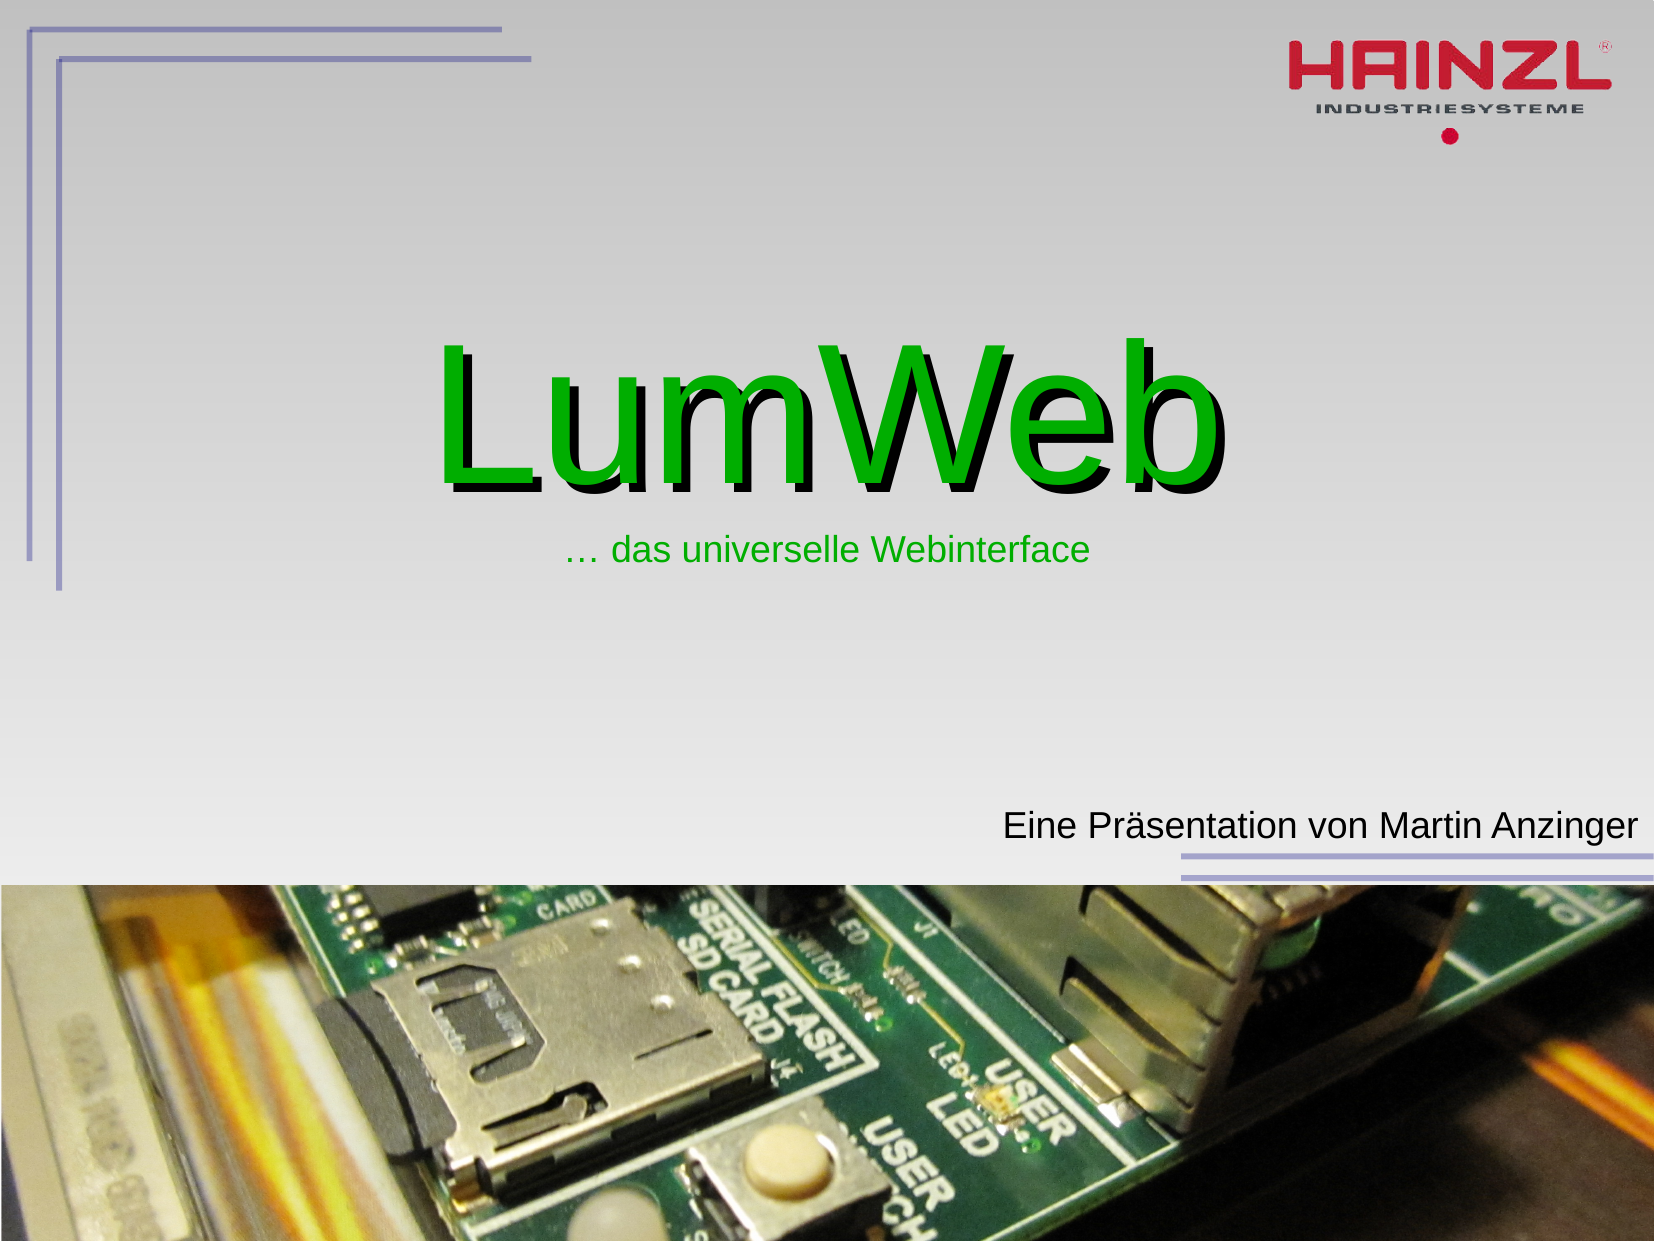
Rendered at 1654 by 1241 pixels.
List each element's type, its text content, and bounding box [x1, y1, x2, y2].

picture [1269, 29, 1625, 153]
text_box … das universelle Webinterface [0, 534, 1654, 579]
text_box Eine Präsentation von Martin Anzinger [885, 797, 1654, 855]
text_box LumWeb [0, 295, 1654, 534]
picture [1, 885, 1654, 1241]
